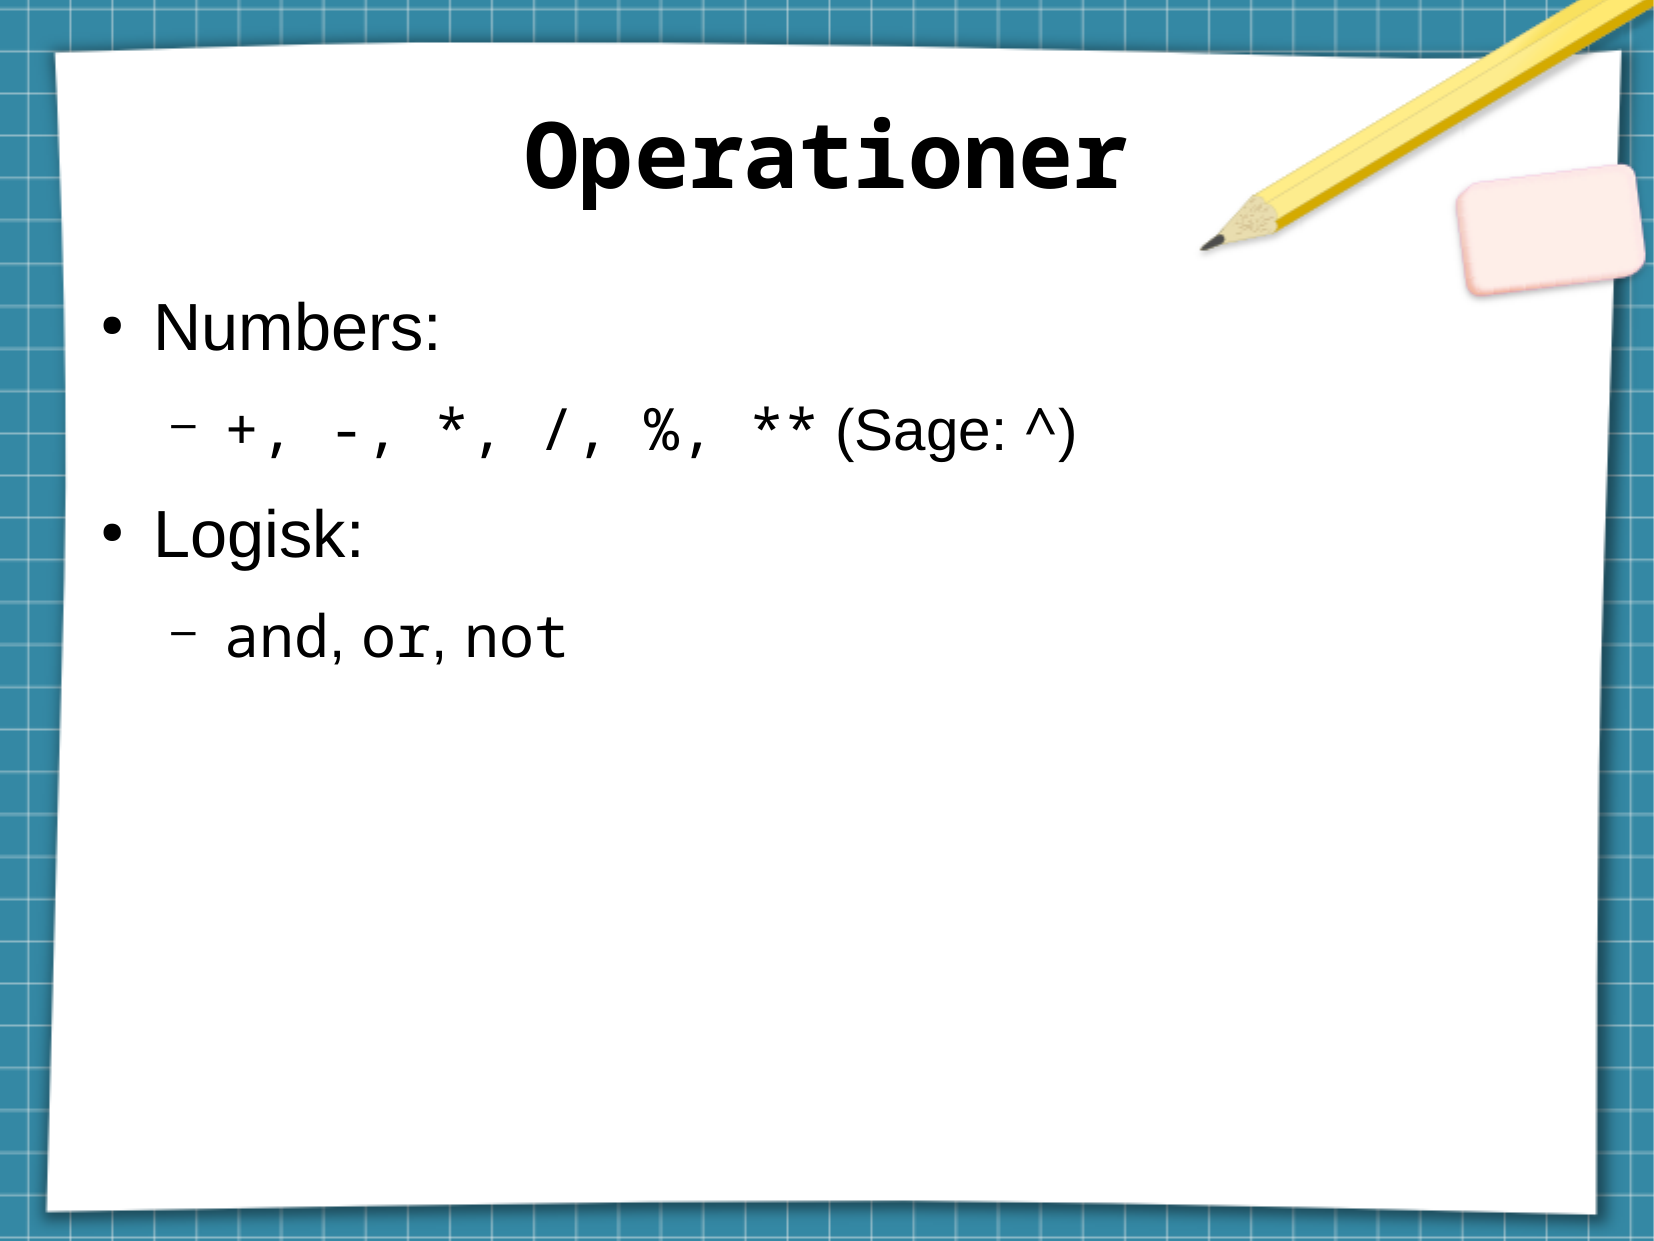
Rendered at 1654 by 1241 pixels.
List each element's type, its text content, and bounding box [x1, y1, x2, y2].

title Operationer [82, 49, 1571, 257]
list Numbers: +, -, *, /, %, ** (Sage: ^) Logisk: and, or, not [82, 290, 1571, 1010]
picture [0, 0, 1654, 1241]
